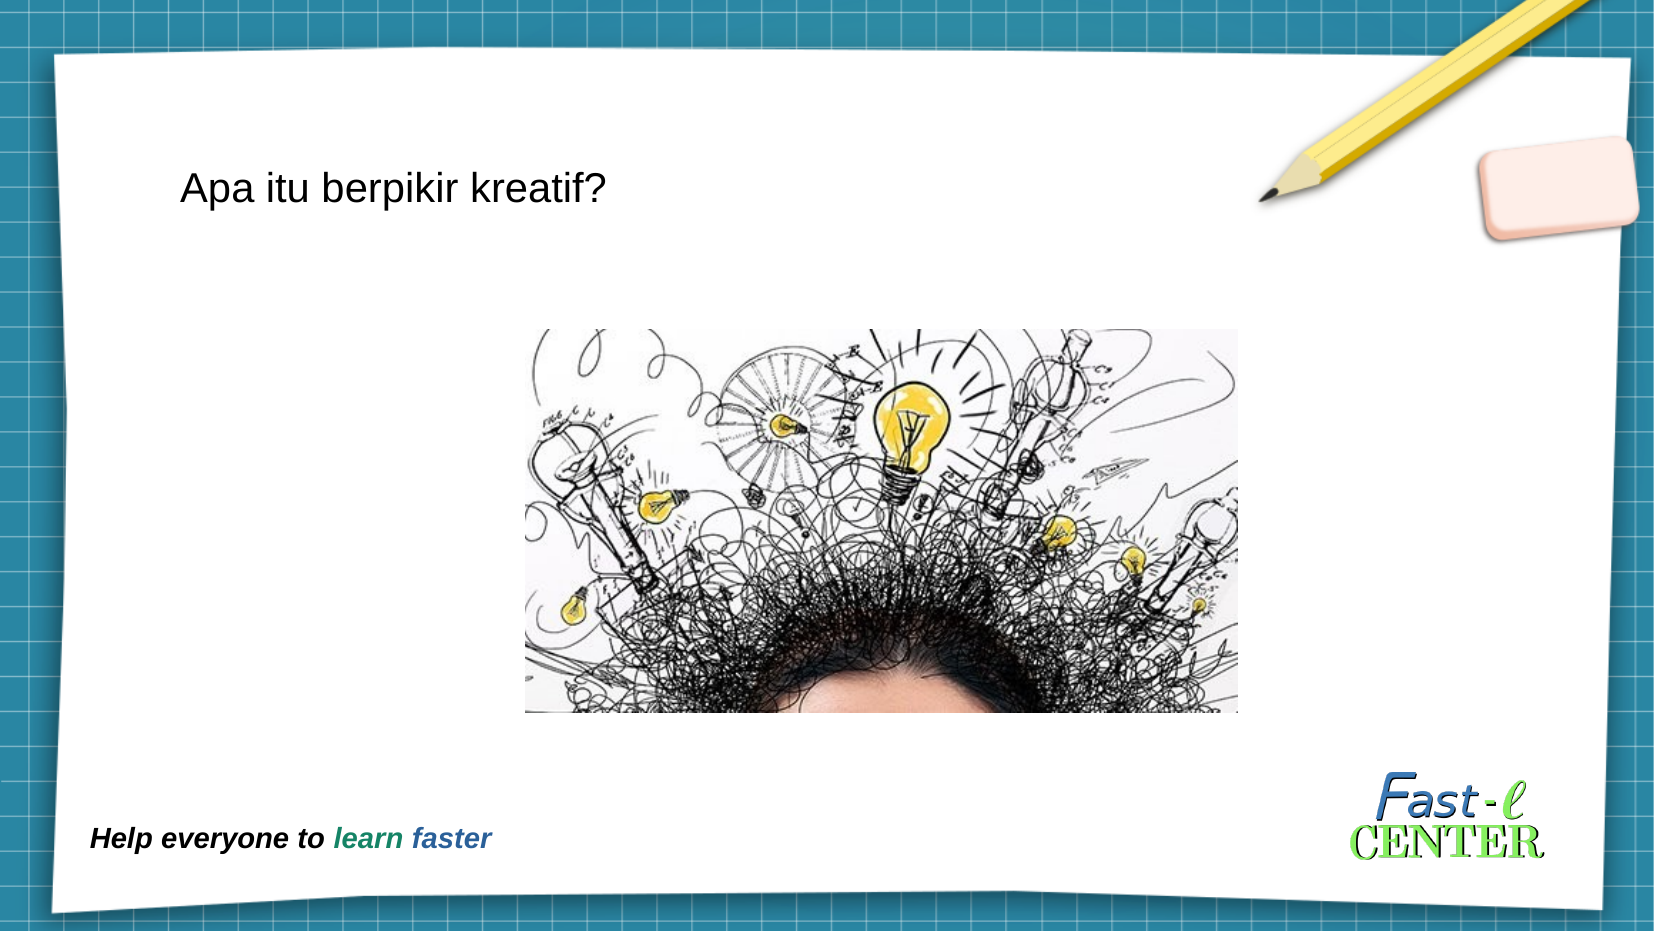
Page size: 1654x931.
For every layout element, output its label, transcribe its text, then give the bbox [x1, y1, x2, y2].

text_box Apa itu berpikir kreatif? [112, 157, 676, 226]
text_box Help everyone to learn faster [75, 814, 507, 863]
picture [0, 0, 1654, 931]
